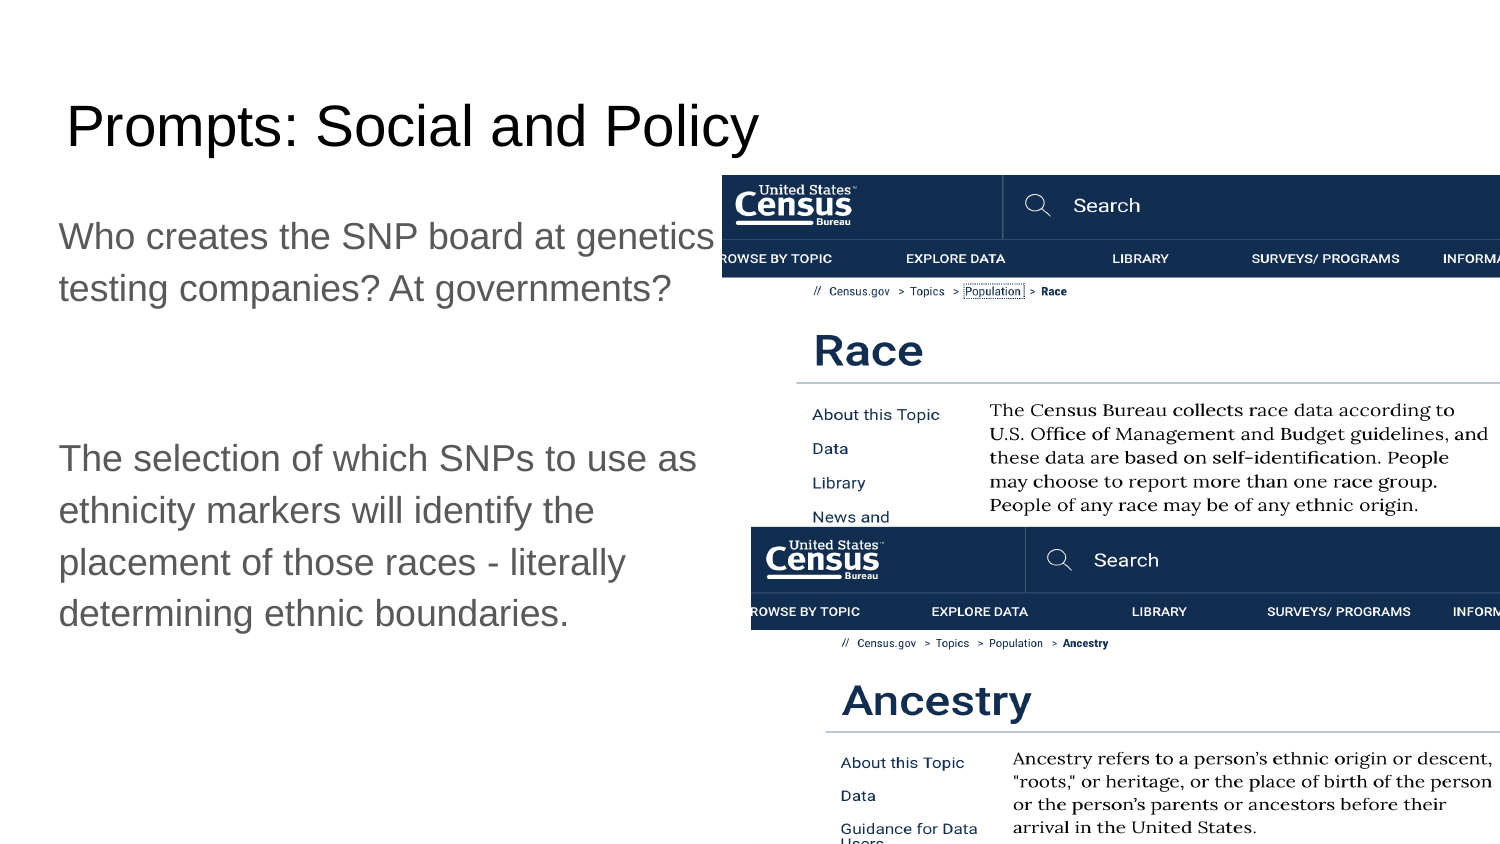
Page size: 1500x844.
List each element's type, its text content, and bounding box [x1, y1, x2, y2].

title Prompts: Social and Policy [51, 72, 1449, 167]
list Who creates the SNP board at genetics testing companies? At governments? The selection of which SNPs to use as ethnicity markers will identify the placement of those races - literally determining ethnic boundaries. [43, 190, 751, 751]
picture [722, 175, 1500, 844]
